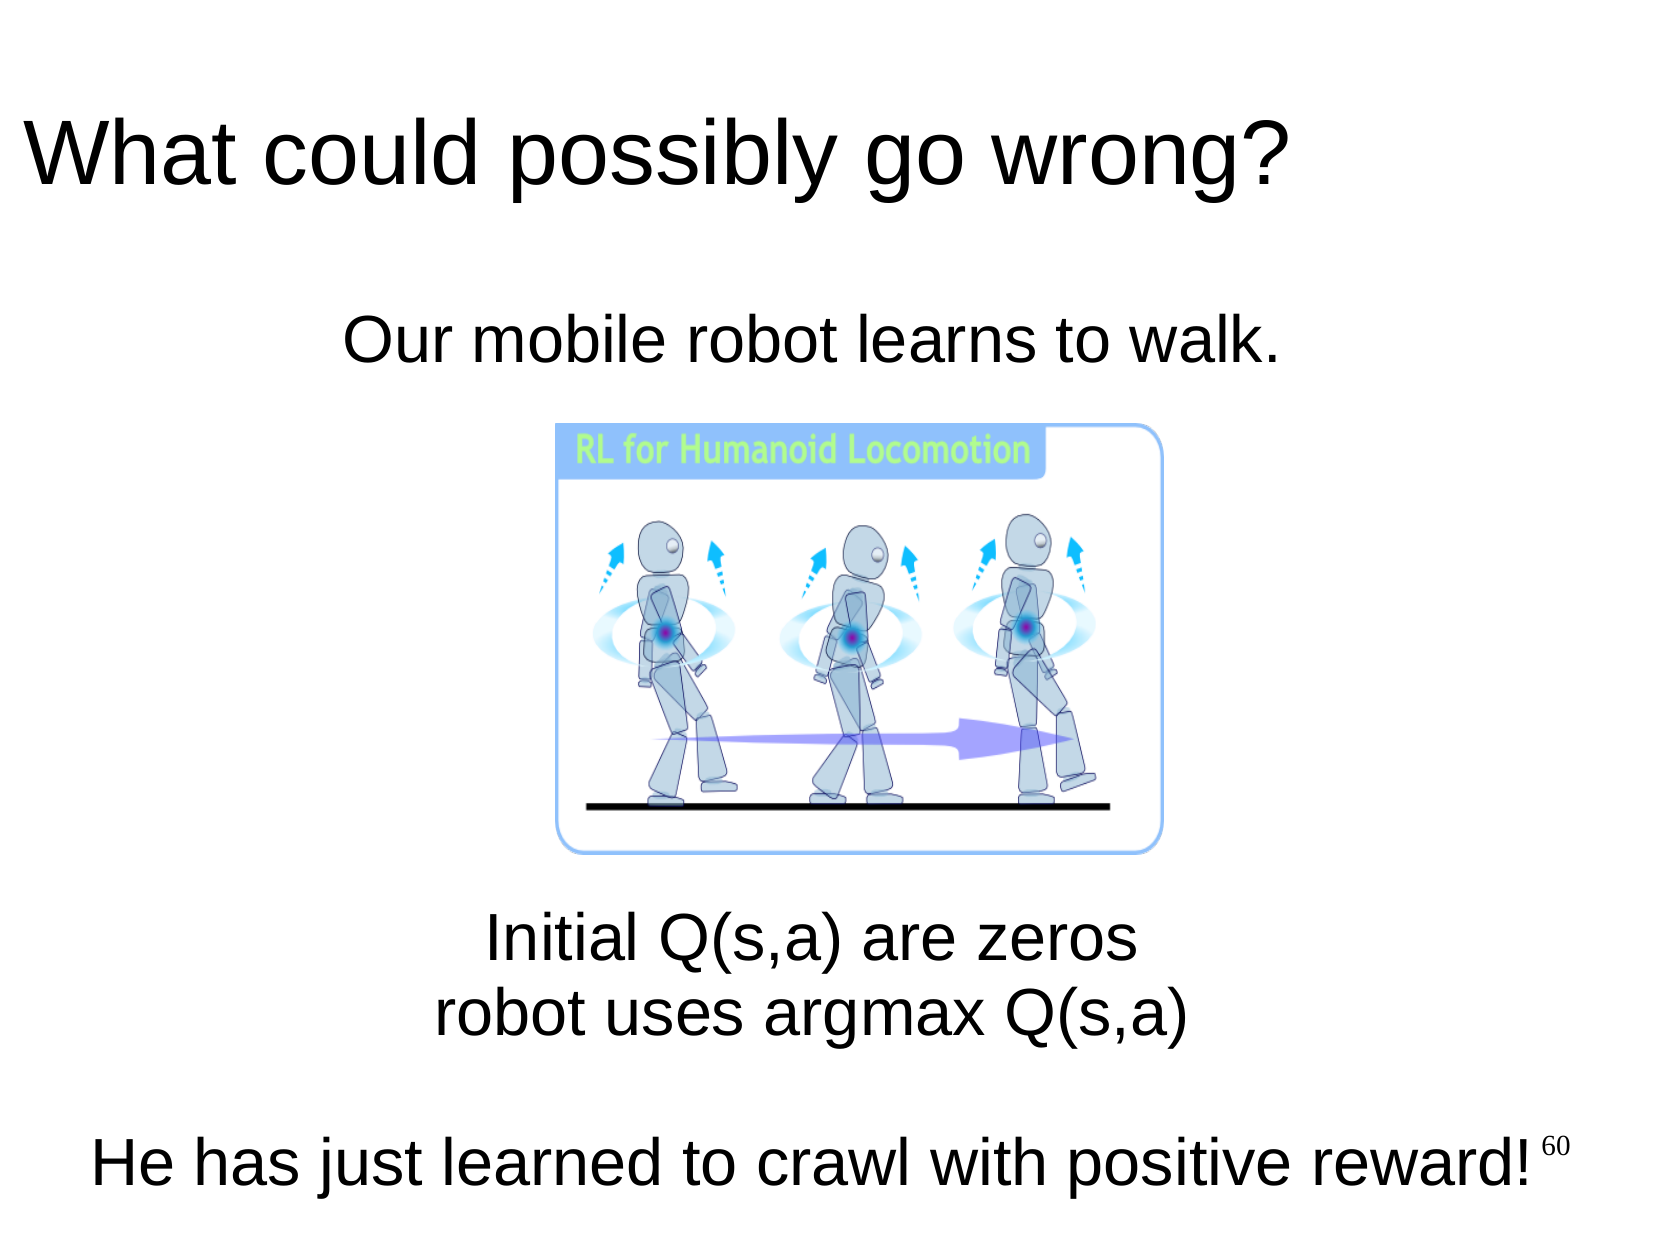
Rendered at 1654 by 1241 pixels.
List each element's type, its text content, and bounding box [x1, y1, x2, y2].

title What could possibly go wrong? [23, 49, 1512, 220]
picture [555, 423, 1164, 856]
text_box Our mobile robot learns to walk. Initial Q(s,a) are zeros robot uses argmax Q(s,a) He has just learned to crawl with positive reward! [10, 220, 1616, 1241]
